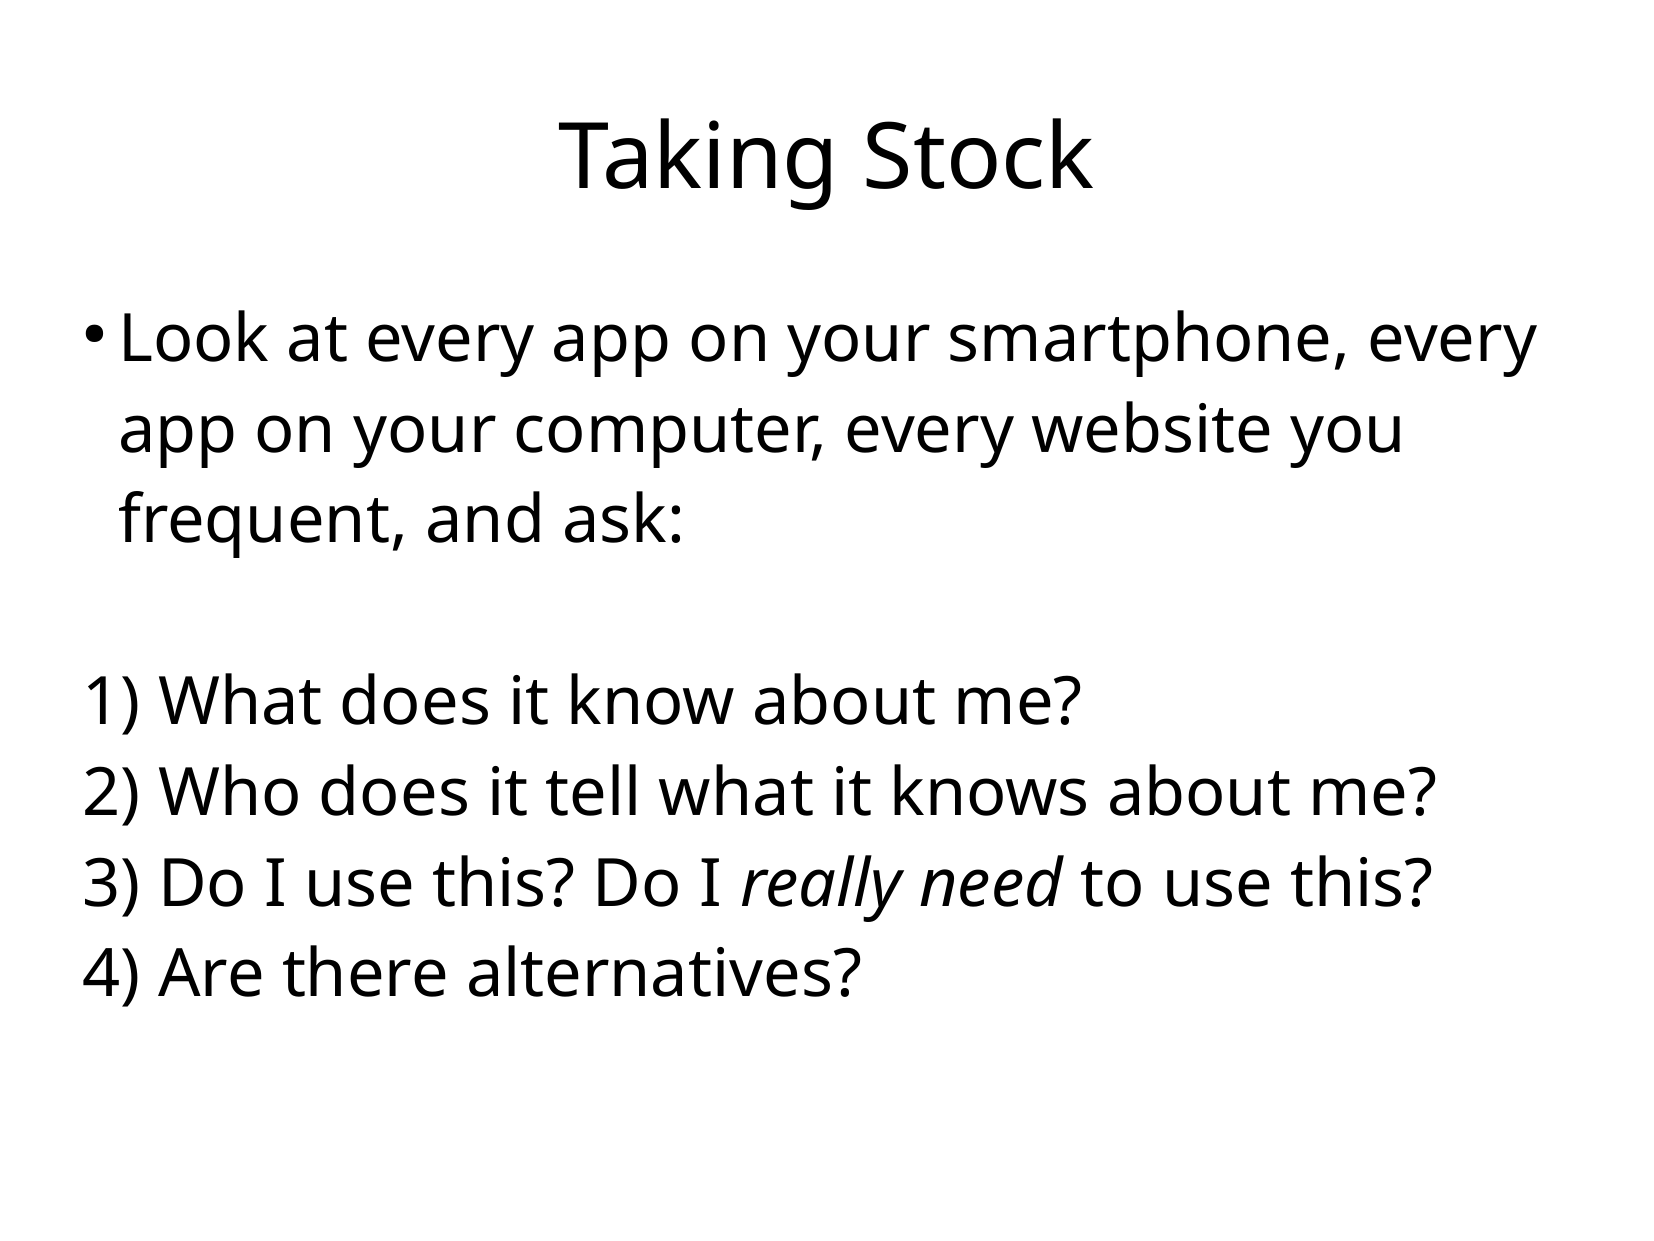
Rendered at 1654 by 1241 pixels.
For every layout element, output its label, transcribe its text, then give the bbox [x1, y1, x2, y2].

title Taking Stock [82, 49, 1571, 257]
subtitle Look at every app on your smartphone, every app on your computer, every website you frequent, and ask: What does it know about me? Who does it tell what it knows about me? Do I use this? Do I really need to use this? Are there alternatives? [82, 290, 1571, 1010]
